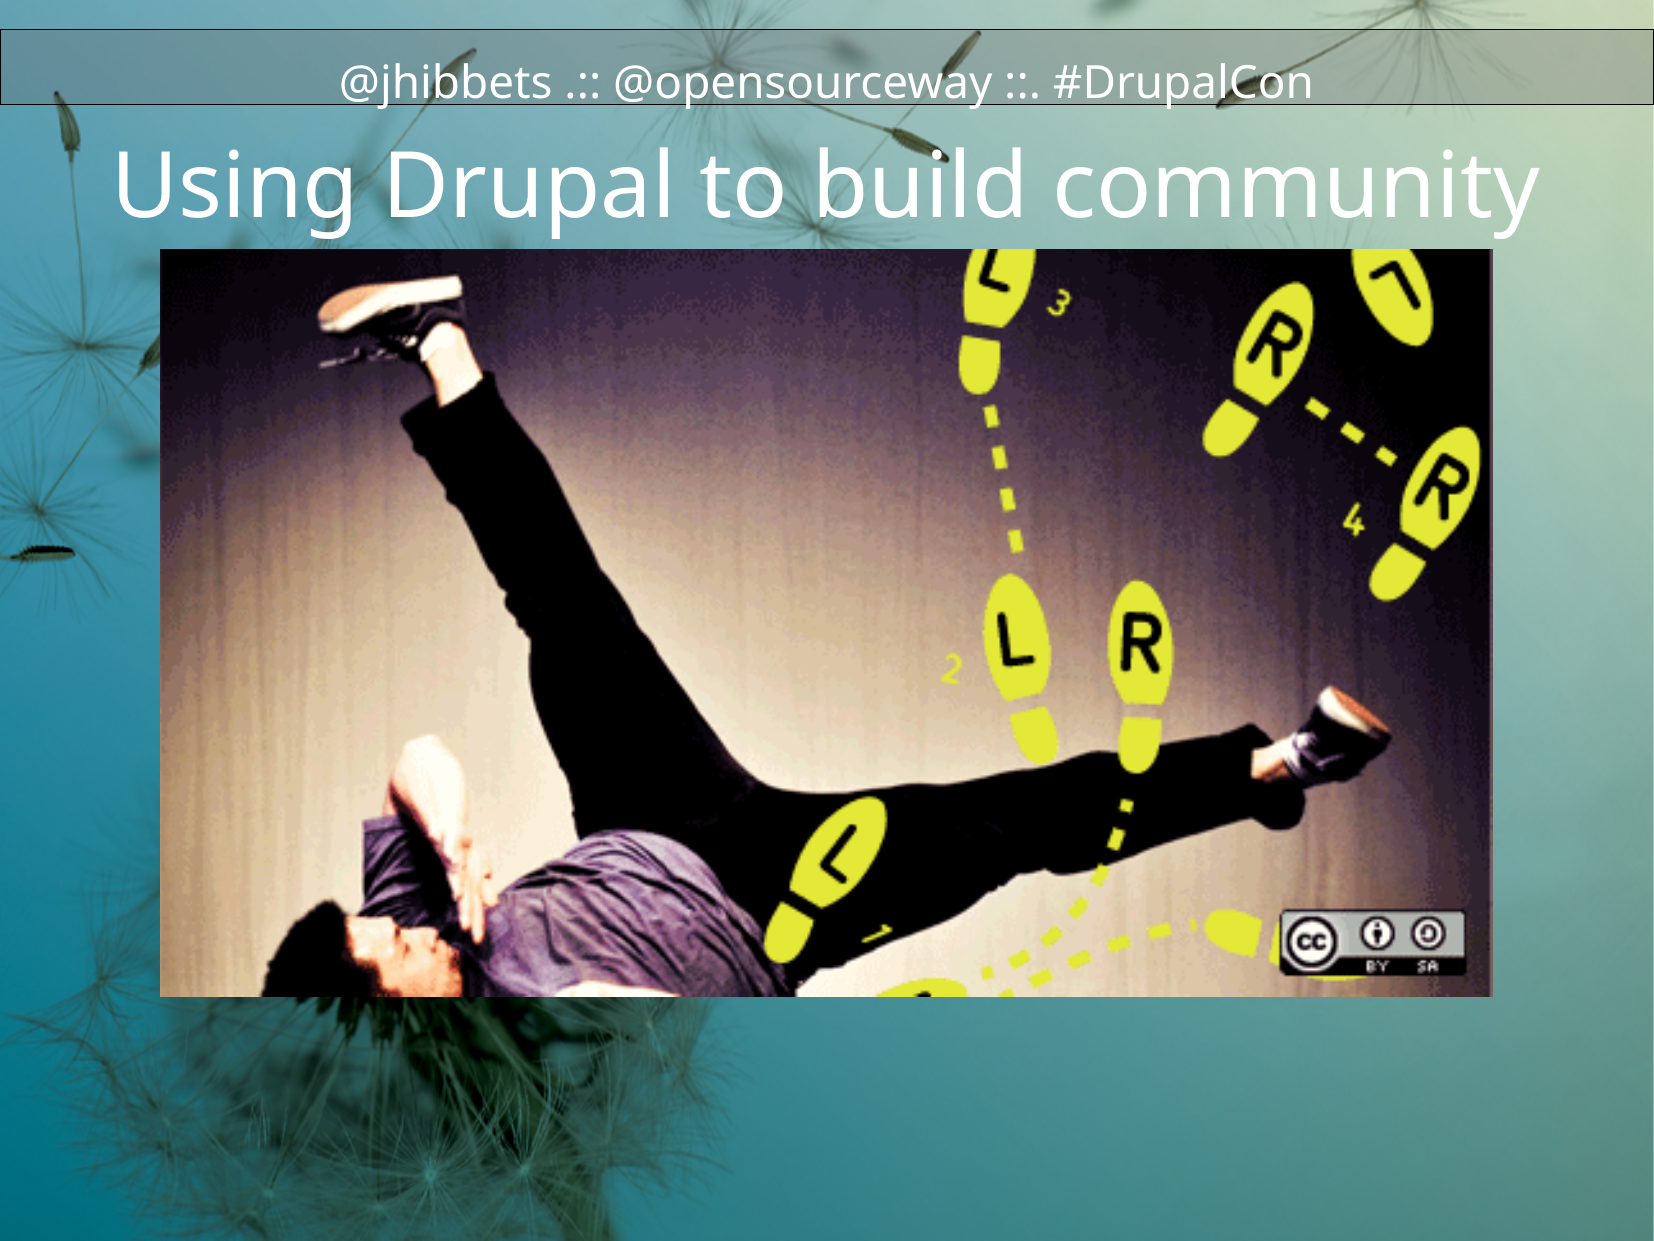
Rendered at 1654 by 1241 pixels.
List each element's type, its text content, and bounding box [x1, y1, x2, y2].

picture [0, 105, 1654, 1241]
picture [0, 0, 1654, 29]
title Using Drupal to build community [82, 78, 1571, 287]
